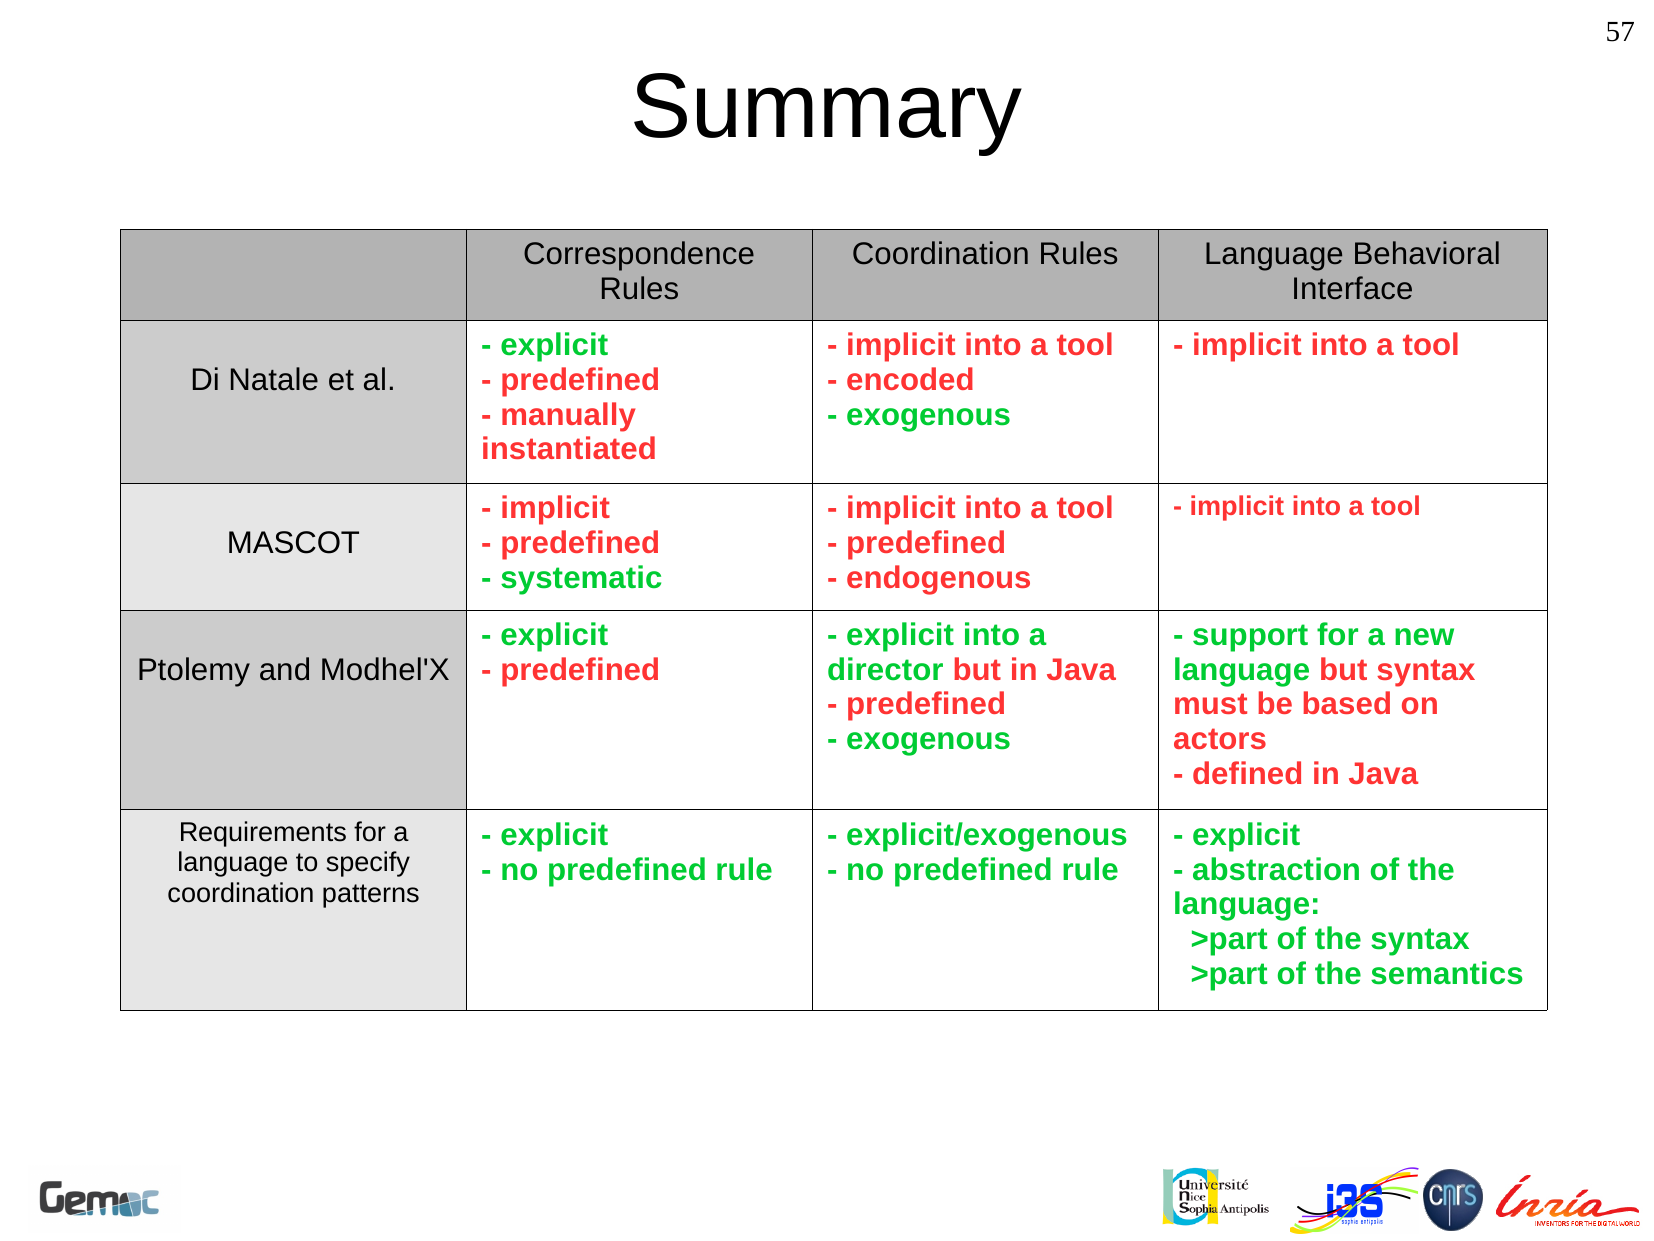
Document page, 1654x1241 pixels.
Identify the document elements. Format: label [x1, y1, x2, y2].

table_cell [121, 810, 466, 1010]
table_header [467, 230, 812, 320]
table_header [1159, 230, 1547, 320]
table_cell [121, 611, 466, 809]
table_cell [1159, 484, 1547, 610]
table_cell [467, 321, 812, 483]
table_cell [1159, 611, 1547, 809]
table_cell [467, 611, 812, 809]
table_header [813, 230, 1158, 320]
table_cell [1159, 321, 1547, 483]
title [82, 2, 1571, 210]
table_cell [121, 484, 466, 610]
table_cell [1159, 810, 1547, 1010]
table_header [121, 230, 466, 320]
table_cell [813, 810, 1158, 1010]
table_cell [813, 611, 1158, 809]
picture [1137, 1150, 1647, 1241]
table_cell [467, 484, 812, 610]
table_cell [813, 321, 1158, 483]
table_cell [813, 484, 1158, 610]
table_cell [467, 810, 812, 1010]
table_cell [121, 321, 466, 483]
